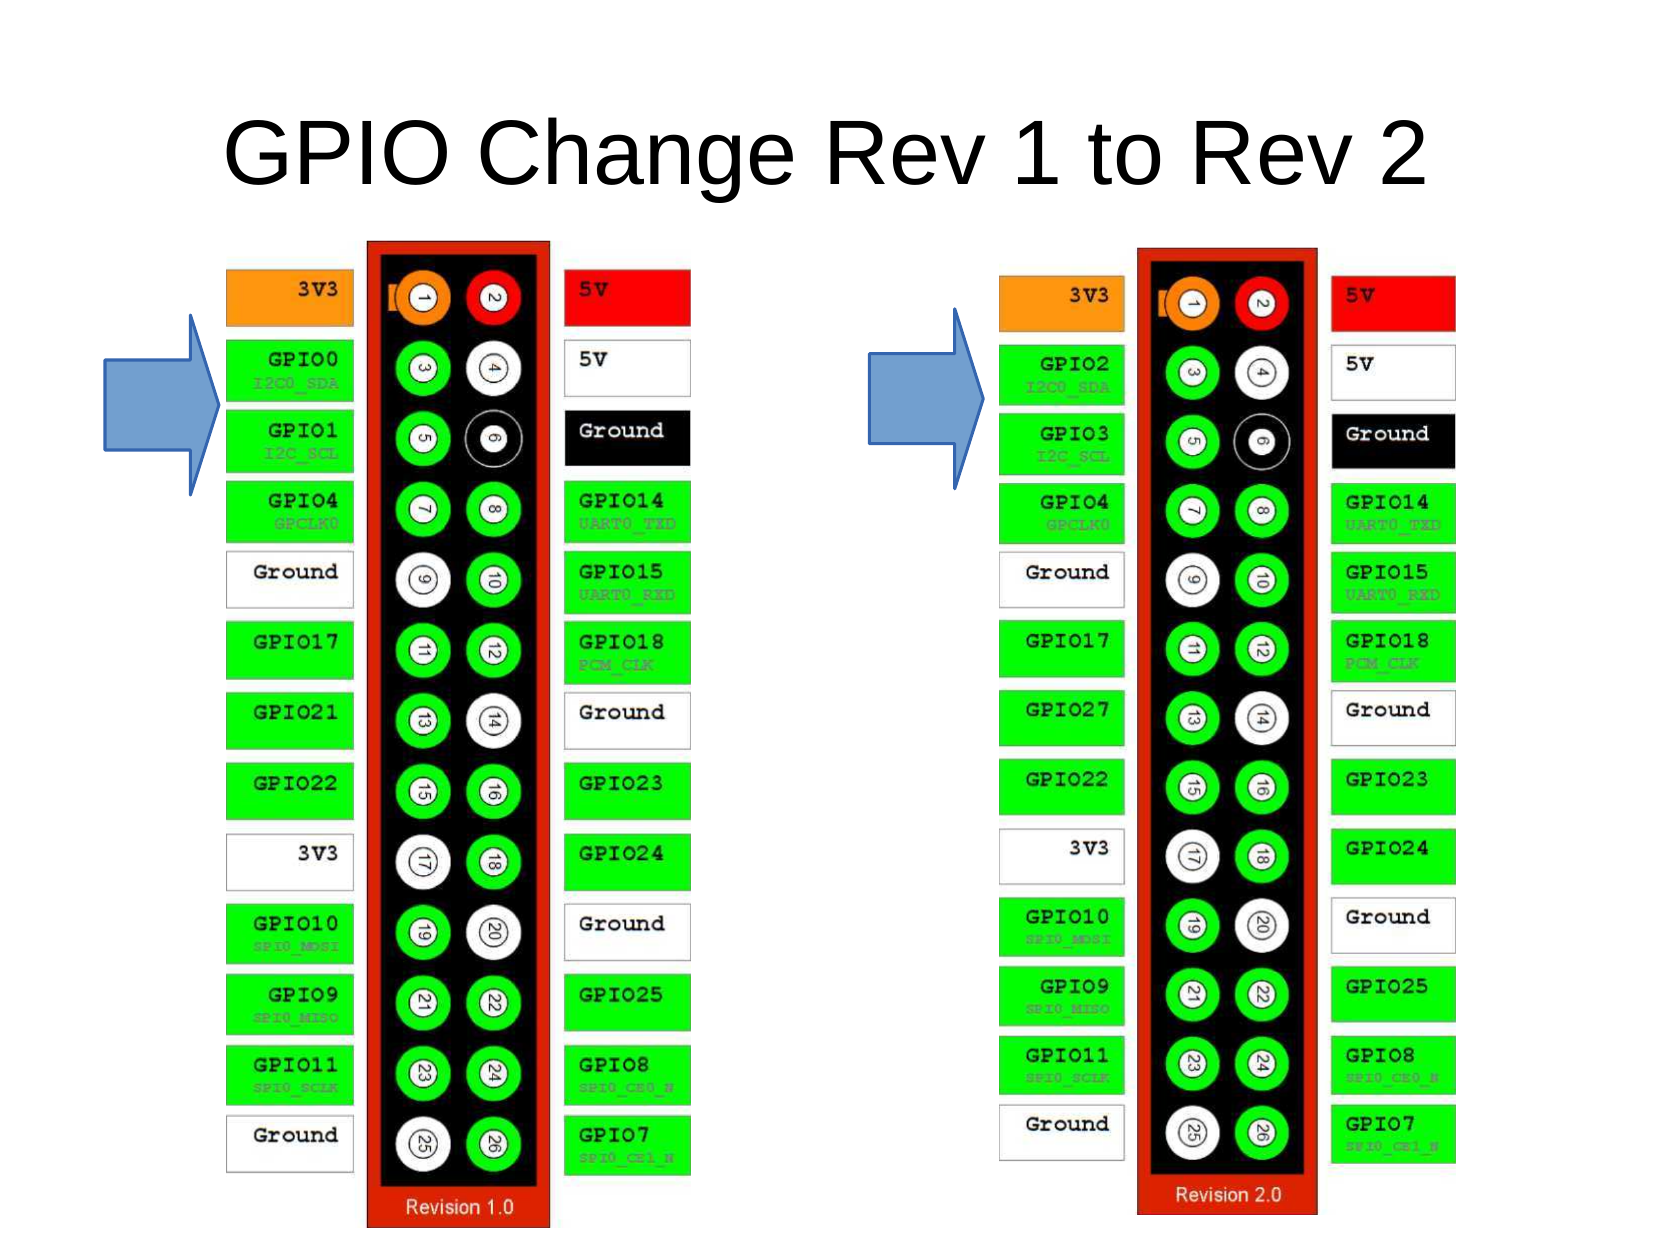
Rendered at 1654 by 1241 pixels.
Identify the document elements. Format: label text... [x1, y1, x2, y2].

picture [225, 240, 691, 1228]
title GPIO Change Rev 1 to Rev 2 [82, 49, 1571, 257]
picture [998, 247, 1456, 1216]
text_box [869, 308, 984, 489]
text_box [105, 315, 219, 496]
